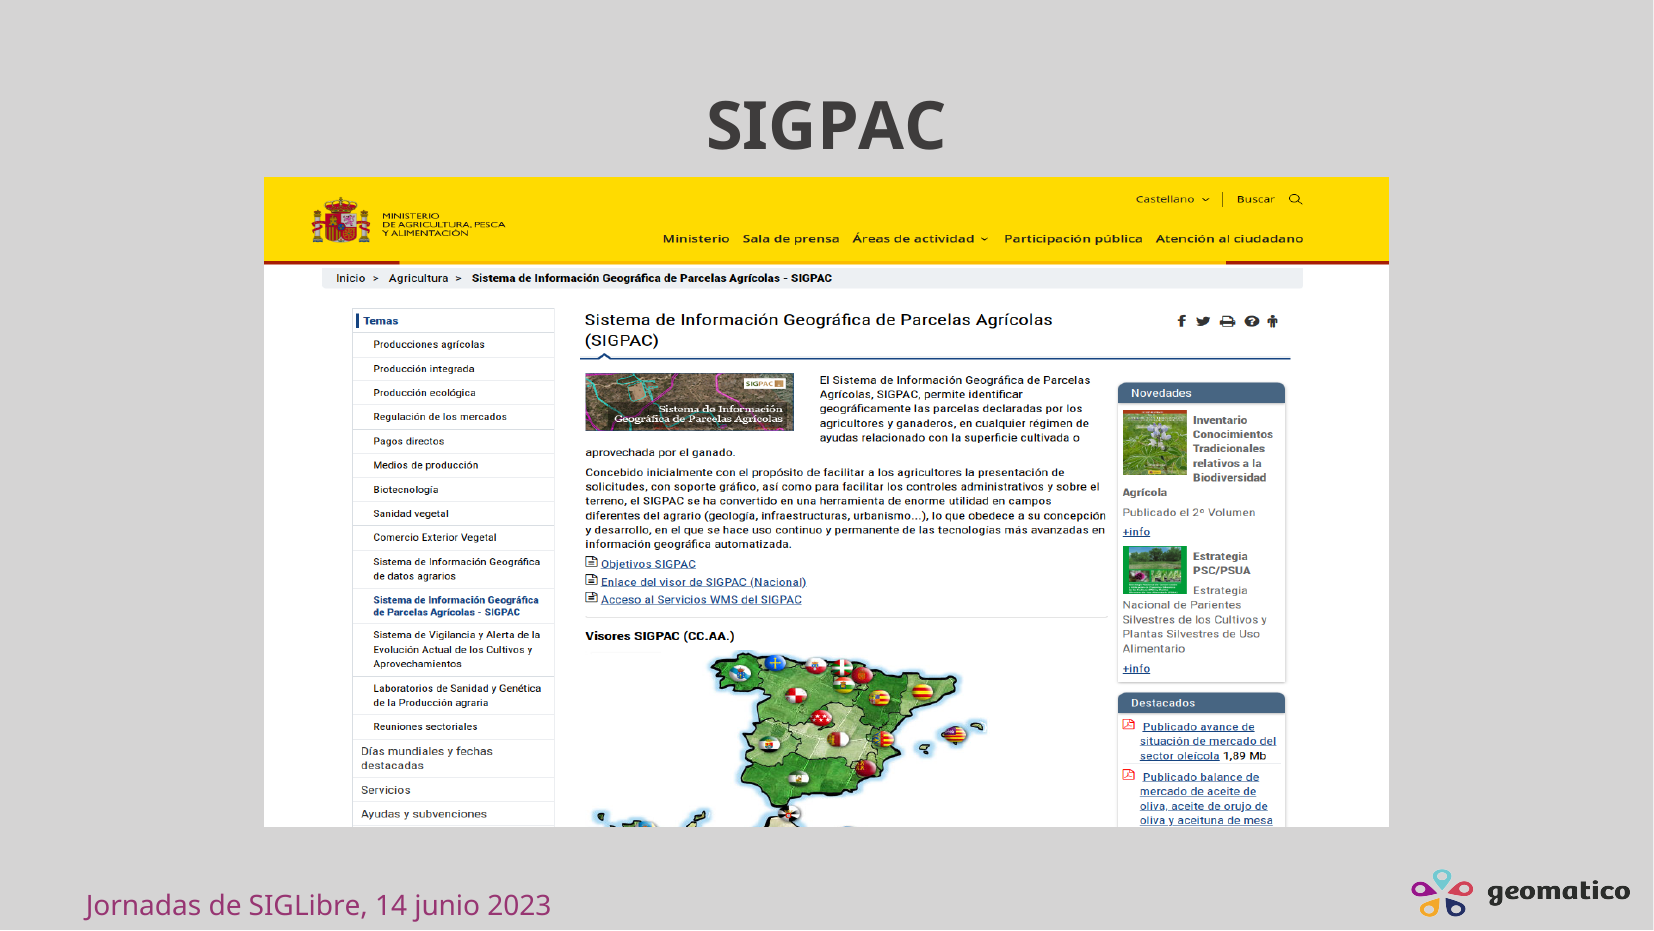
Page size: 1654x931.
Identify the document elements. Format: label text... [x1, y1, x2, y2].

picture [1400, 864, 1642, 922]
text_box SIGPAC [177, 78, 1477, 167]
picture [264, 177, 1389, 827]
